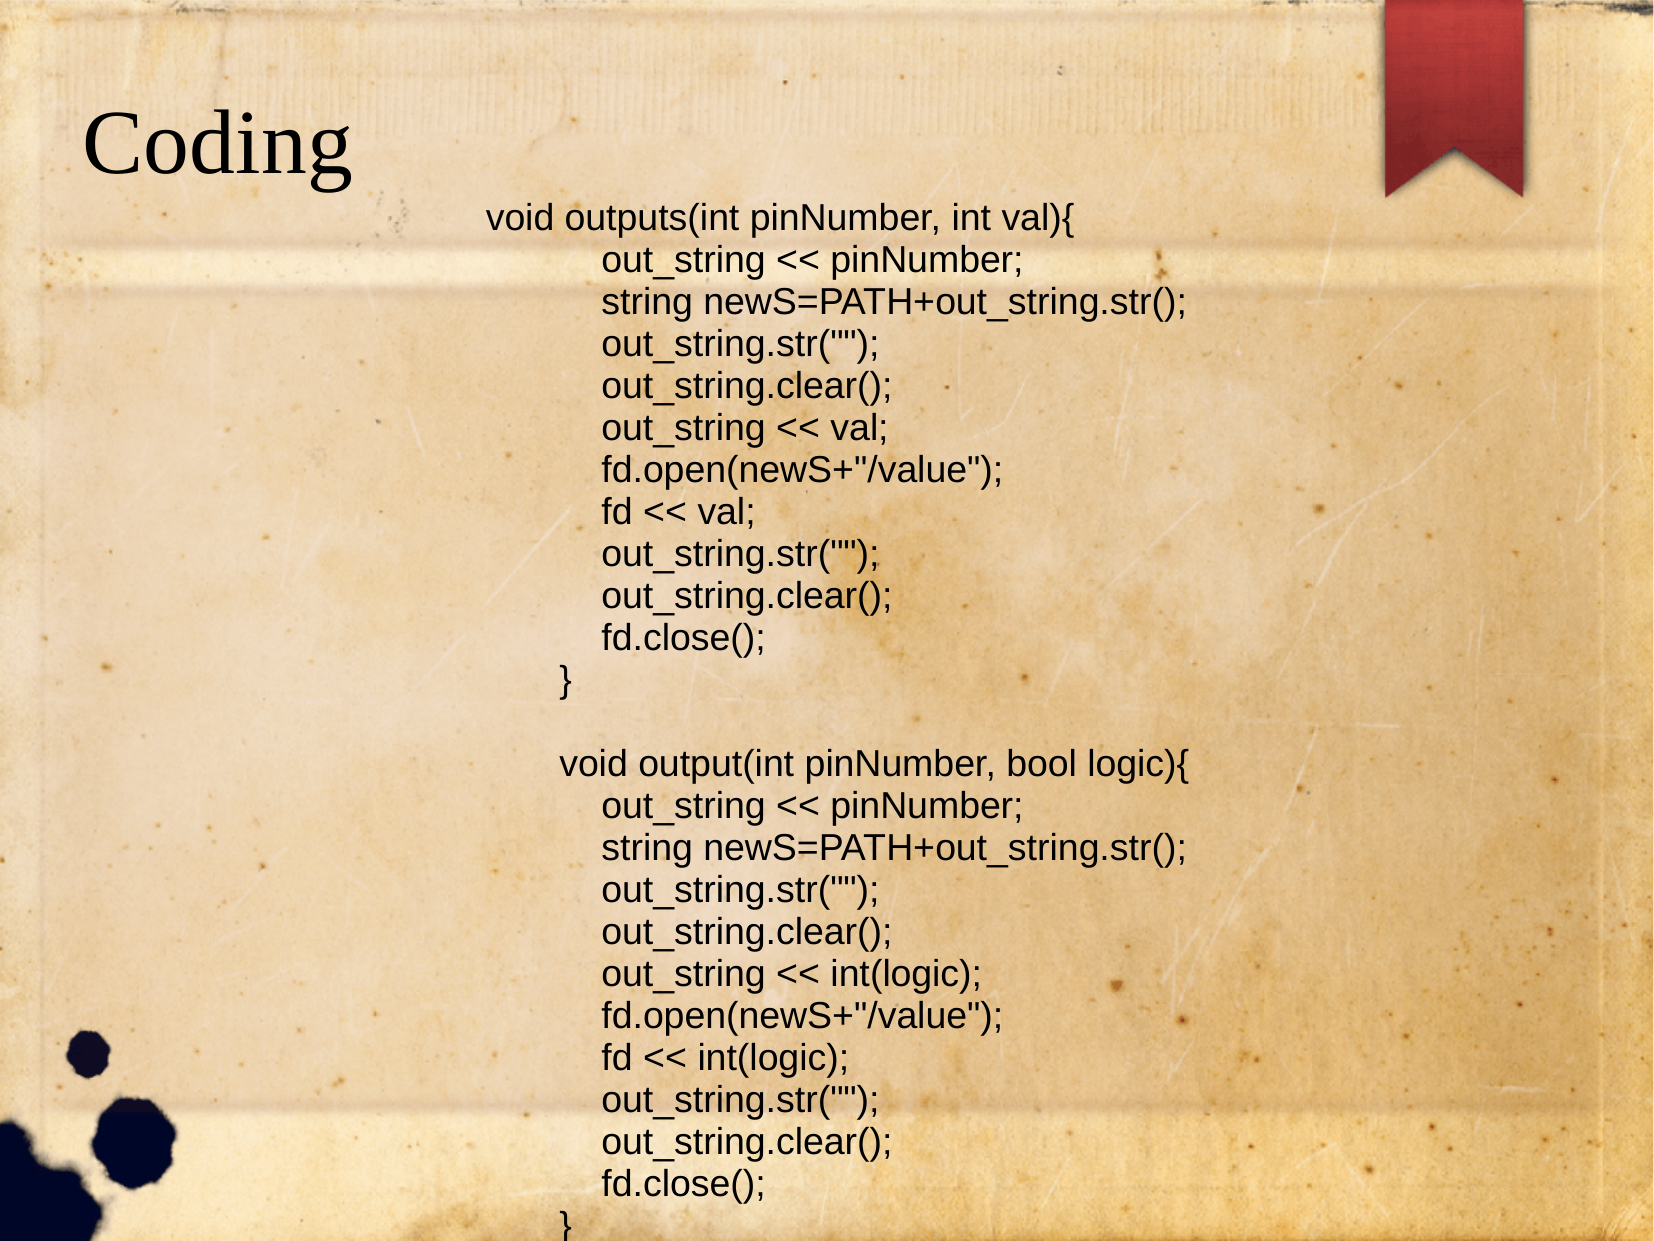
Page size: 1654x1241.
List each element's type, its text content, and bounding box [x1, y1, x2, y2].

picture [0, 0, 1654, 1241]
text_box void outputs(int pinNumber, int val){ out_string << pinNumber; string newS=PATH+out_string.str(); out_string.str(""); out_string.clear(); out_string << val; fd.open(newS+"/value"); fd << val; out_string.str(""); out_string.clear(); fd.close(); } void output(int pinNumber, bool logic){ out_string << pinNumber; string newS=PATH+out_string.str(); out_string.str(""); out_string.clear(); out_string << int(logic); fd.open(newS+"/value"); fd << int(logic); out_string.str(""); out_string.clear(); fd.close(); } [460, 188, 1312, 1241]
title Coding [82, 49, 1347, 237]
